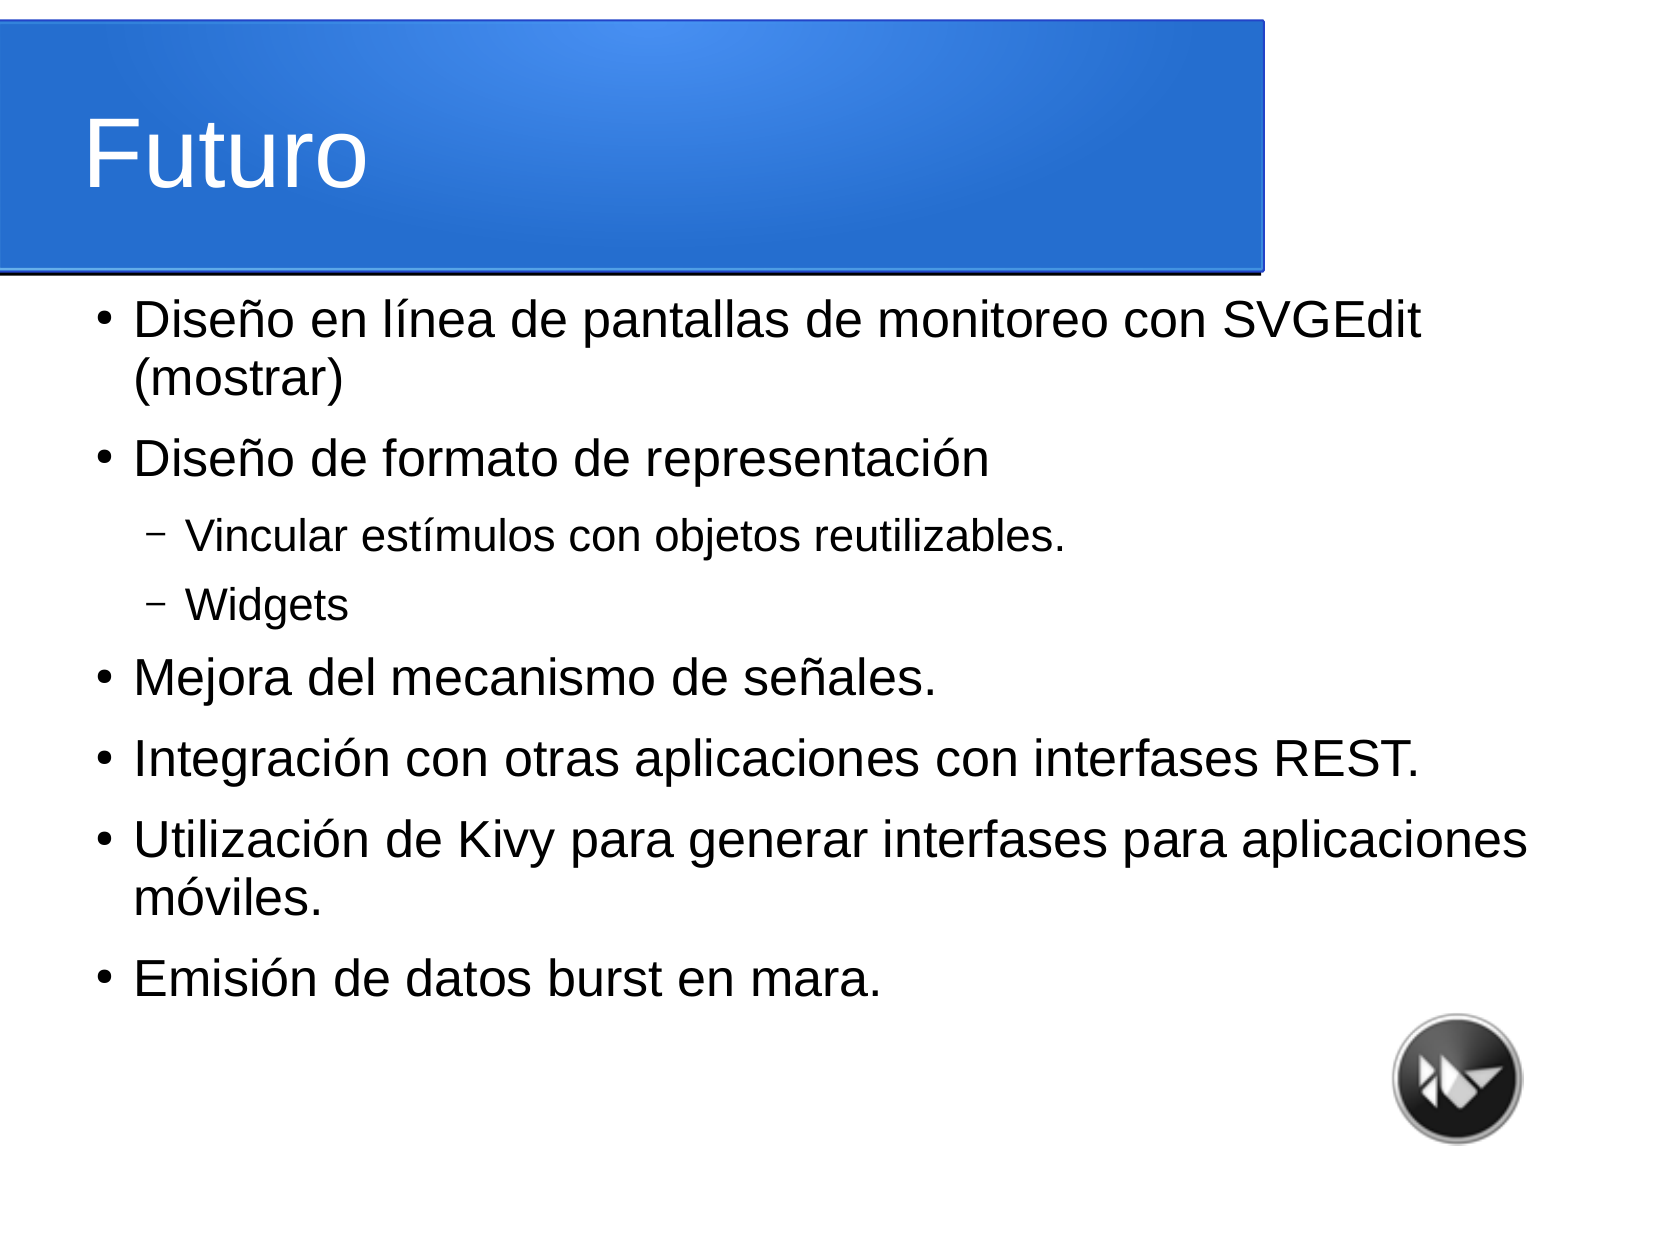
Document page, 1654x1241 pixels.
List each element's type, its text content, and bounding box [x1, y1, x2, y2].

list Diseño en línea de pantallas de monitoreo con SVGEdit (mostrar) Diseño de formato de representación Vincular estímulos con objetos reutilizables. Widgets Mejora del mecanismo de señales. Integración con otras aplicaciones con interfases REST. Utilización de Kivy para generar interfases para aplicaciones móviles. Emisión de datos burst en mara. [82, 290, 1538, 1010]
picture [1390, 1012, 1524, 1146]
title Futuro [82, 49, 1250, 257]
